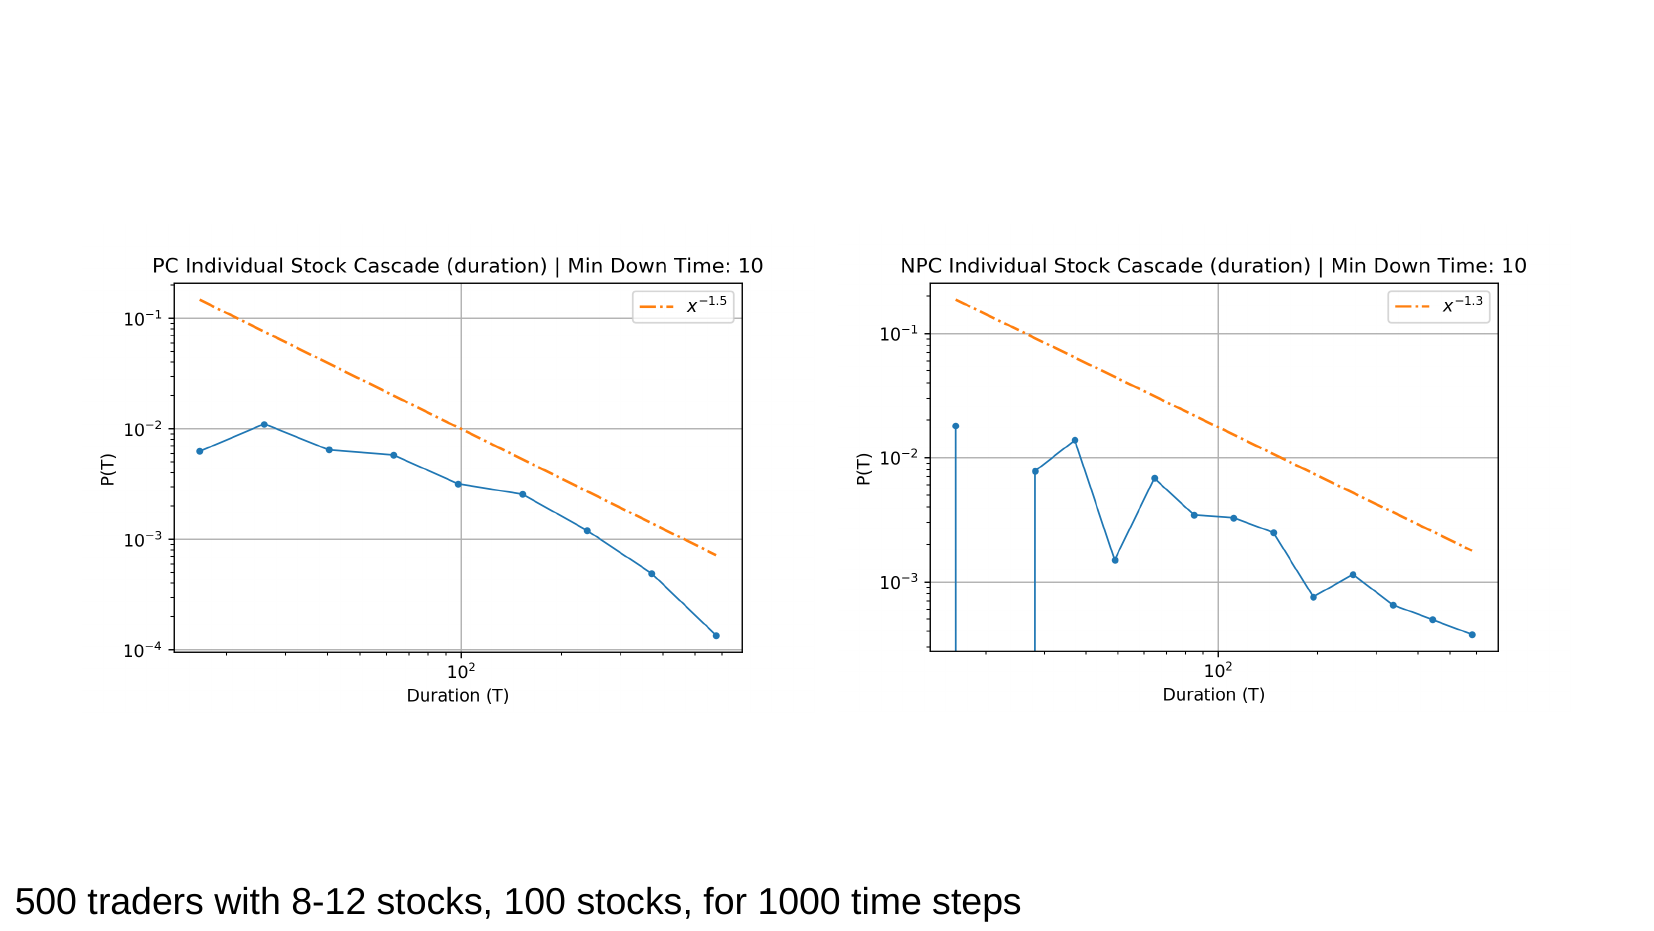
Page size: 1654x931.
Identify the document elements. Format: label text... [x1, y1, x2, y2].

picture [838, 224, 1571, 712]
text_box 500 traders with 8-12 stocks, 100 stocks, for 1000 time steps [0, 873, 1038, 931]
picture [82, 224, 815, 713]
